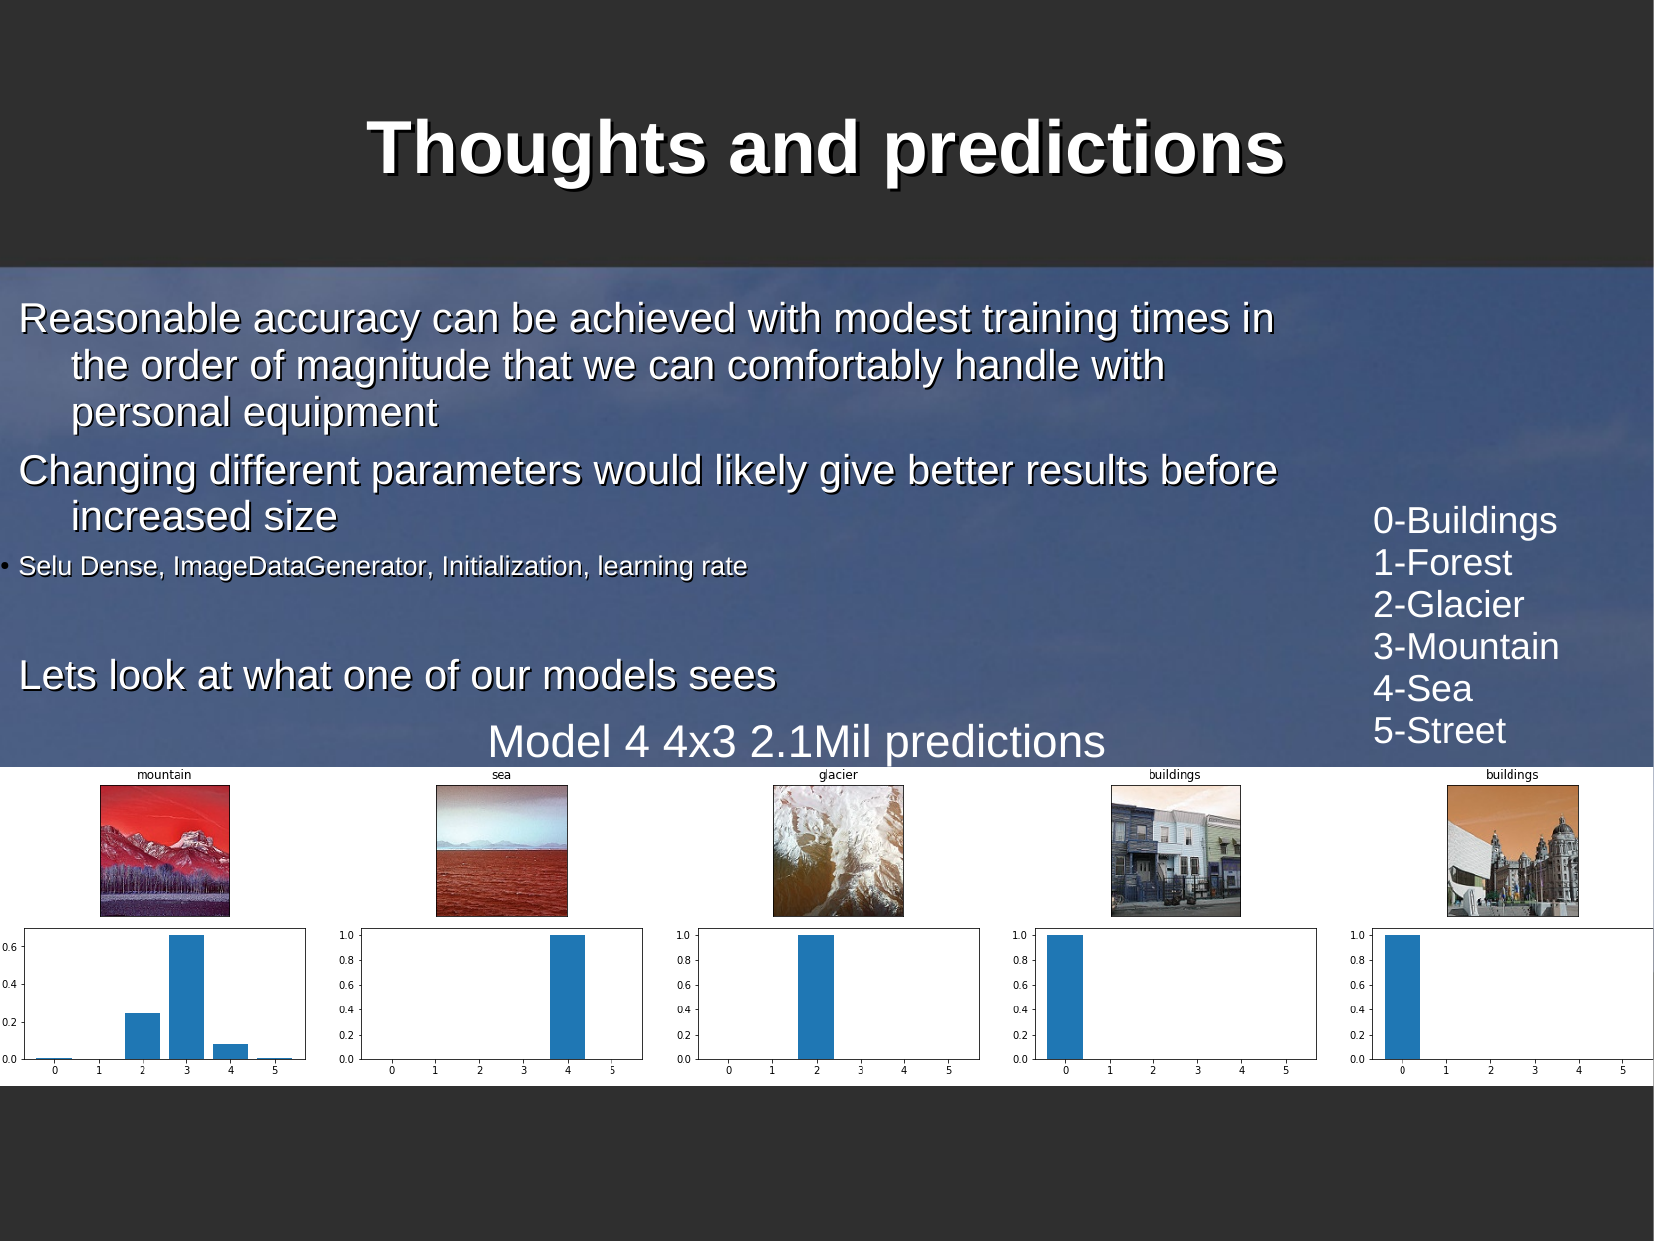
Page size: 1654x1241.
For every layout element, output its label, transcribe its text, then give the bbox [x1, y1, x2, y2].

text_box 0-Buildings 1-Forest 2-Glacier 3-Mountain 4-Sea 5-Street [1358, 491, 1646, 767]
picture [0, 0, 1654, 1241]
list Reasonable accuracy can be achieved with modest training times in the order of magnitude that we can comfortably handle with personal equipment Changing different parameters would likely give better results before increased size Selu Dense, ImageDataGenerator, Initialization, learning rate Lets look at what one of our models sees [0, 295, 1329, 767]
text_box Model 4 4x3 2.1Mil predictions [472, 708, 1182, 767]
title Thoughts and predictions [88, 59, 1565, 237]
